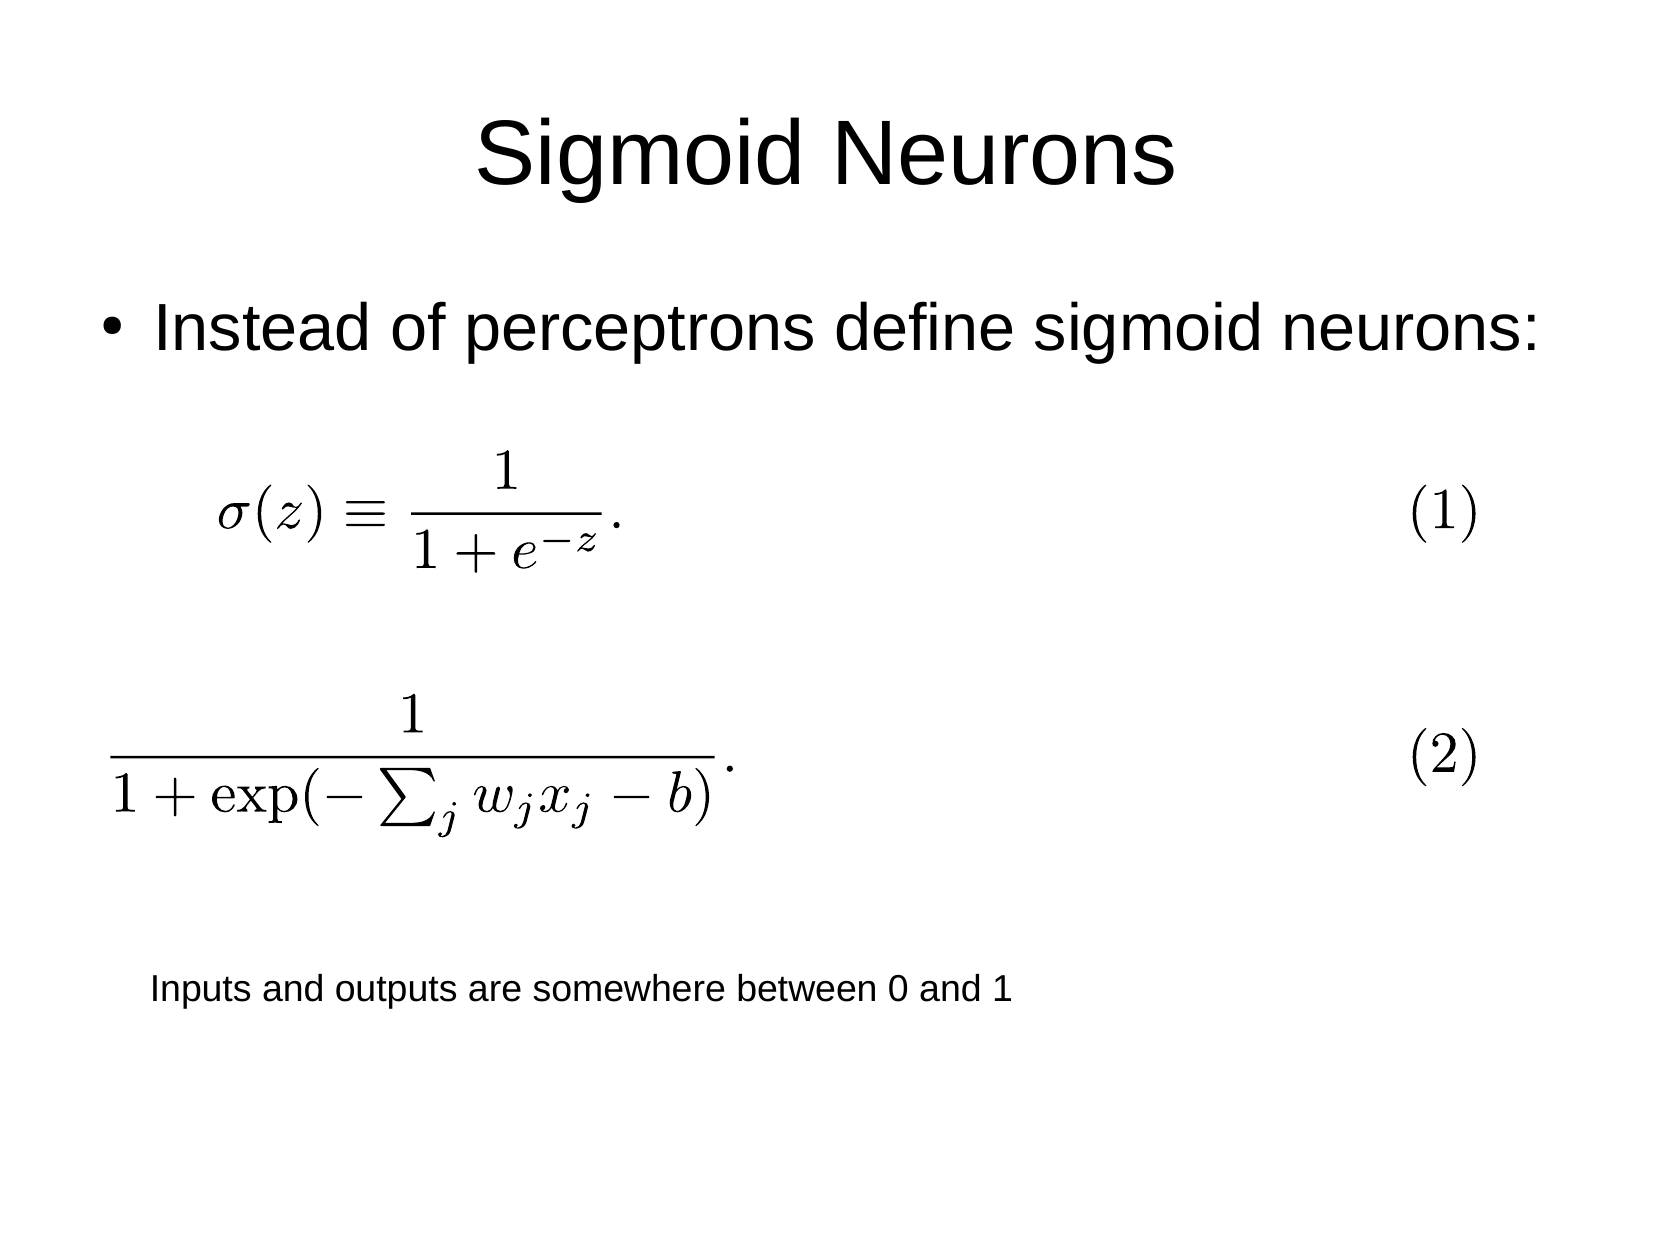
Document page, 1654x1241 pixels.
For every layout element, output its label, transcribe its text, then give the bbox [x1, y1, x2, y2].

title Sigmoid Neurons [82, 49, 1571, 257]
text_box Inputs and outputs are somewhere between 0 and 1 [135, 960, 1028, 1017]
text_box [110, 450, 1482, 838]
list Instead of perceptrons define sigmoid neurons: [82, 290, 1571, 646]
